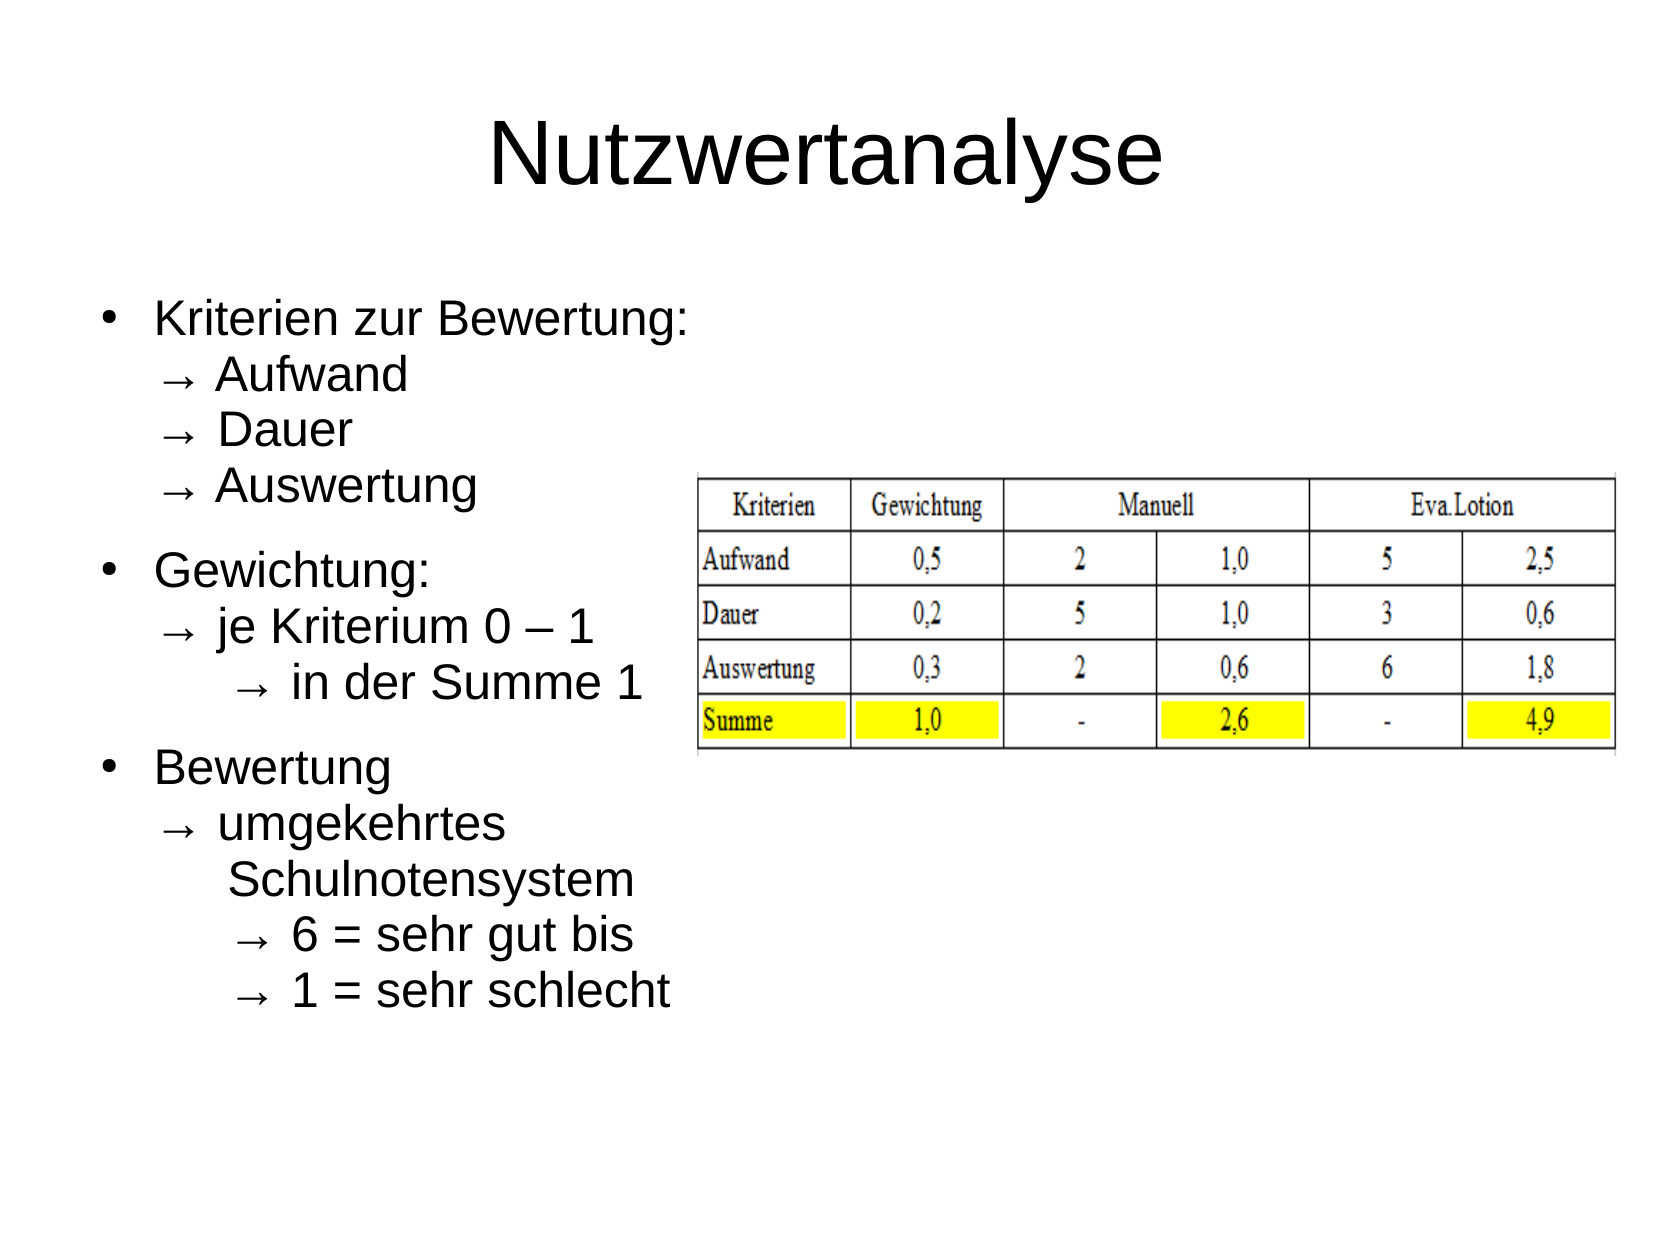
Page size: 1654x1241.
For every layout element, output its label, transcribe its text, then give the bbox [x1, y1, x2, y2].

picture [696, 472, 1619, 756]
title Nutzwertanalyse [82, 49, 1571, 257]
list Kriterien zur Bewertung: → Aufwand → Dauer → Auswertung Gewichtung: → je Kriterium 0 – 1 → in der Summe 1 Bewertung → umgekehrtes Schulnotensystem → 6 = sehr gut bis → 1 = sehr schlecht [82, 290, 809, 1109]
